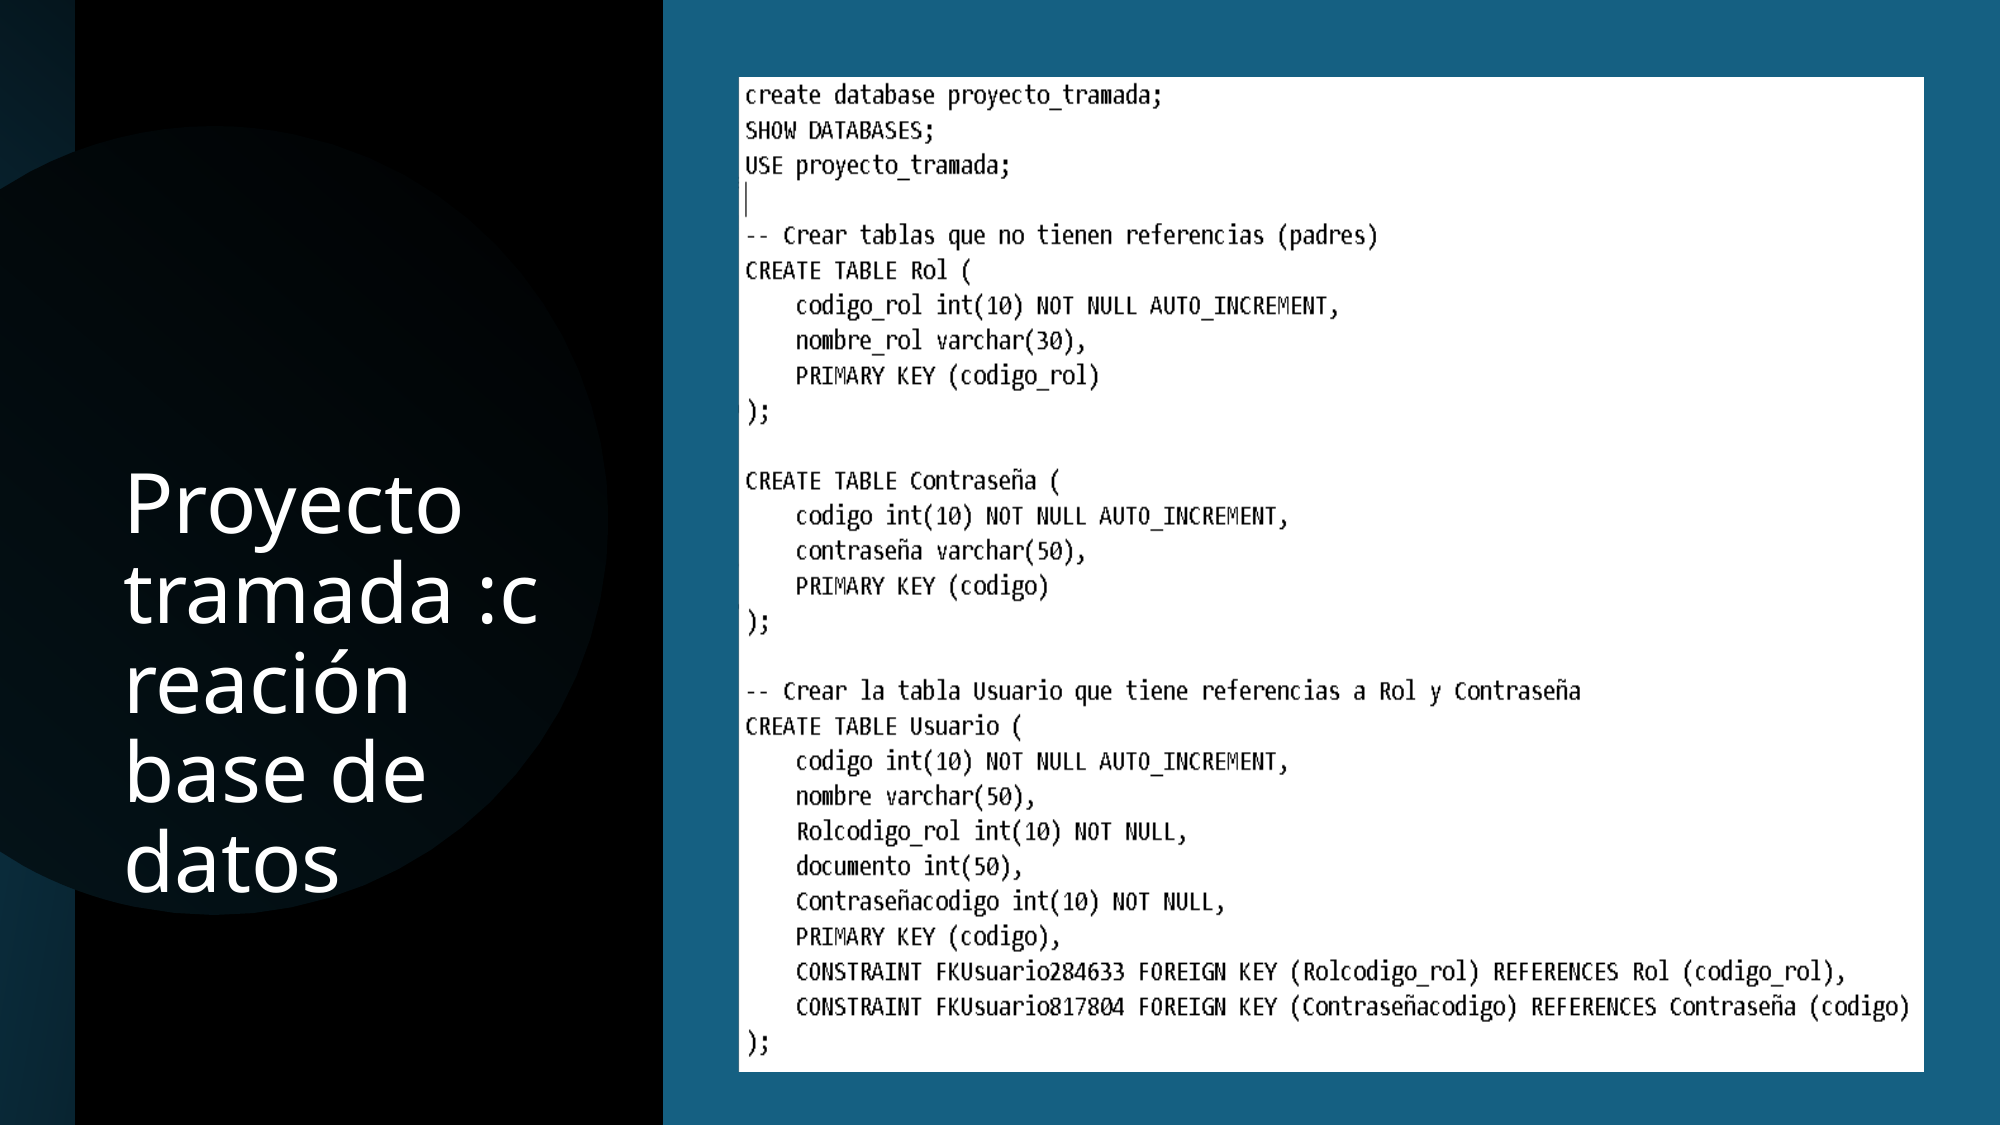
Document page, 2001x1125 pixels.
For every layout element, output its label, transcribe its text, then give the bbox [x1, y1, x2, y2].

picture [738, 77, 1924, 1072]
text_box [0, 0, 2000, 1125]
title Proyecto tramada :creación base de datos [108, 453, 581, 958]
